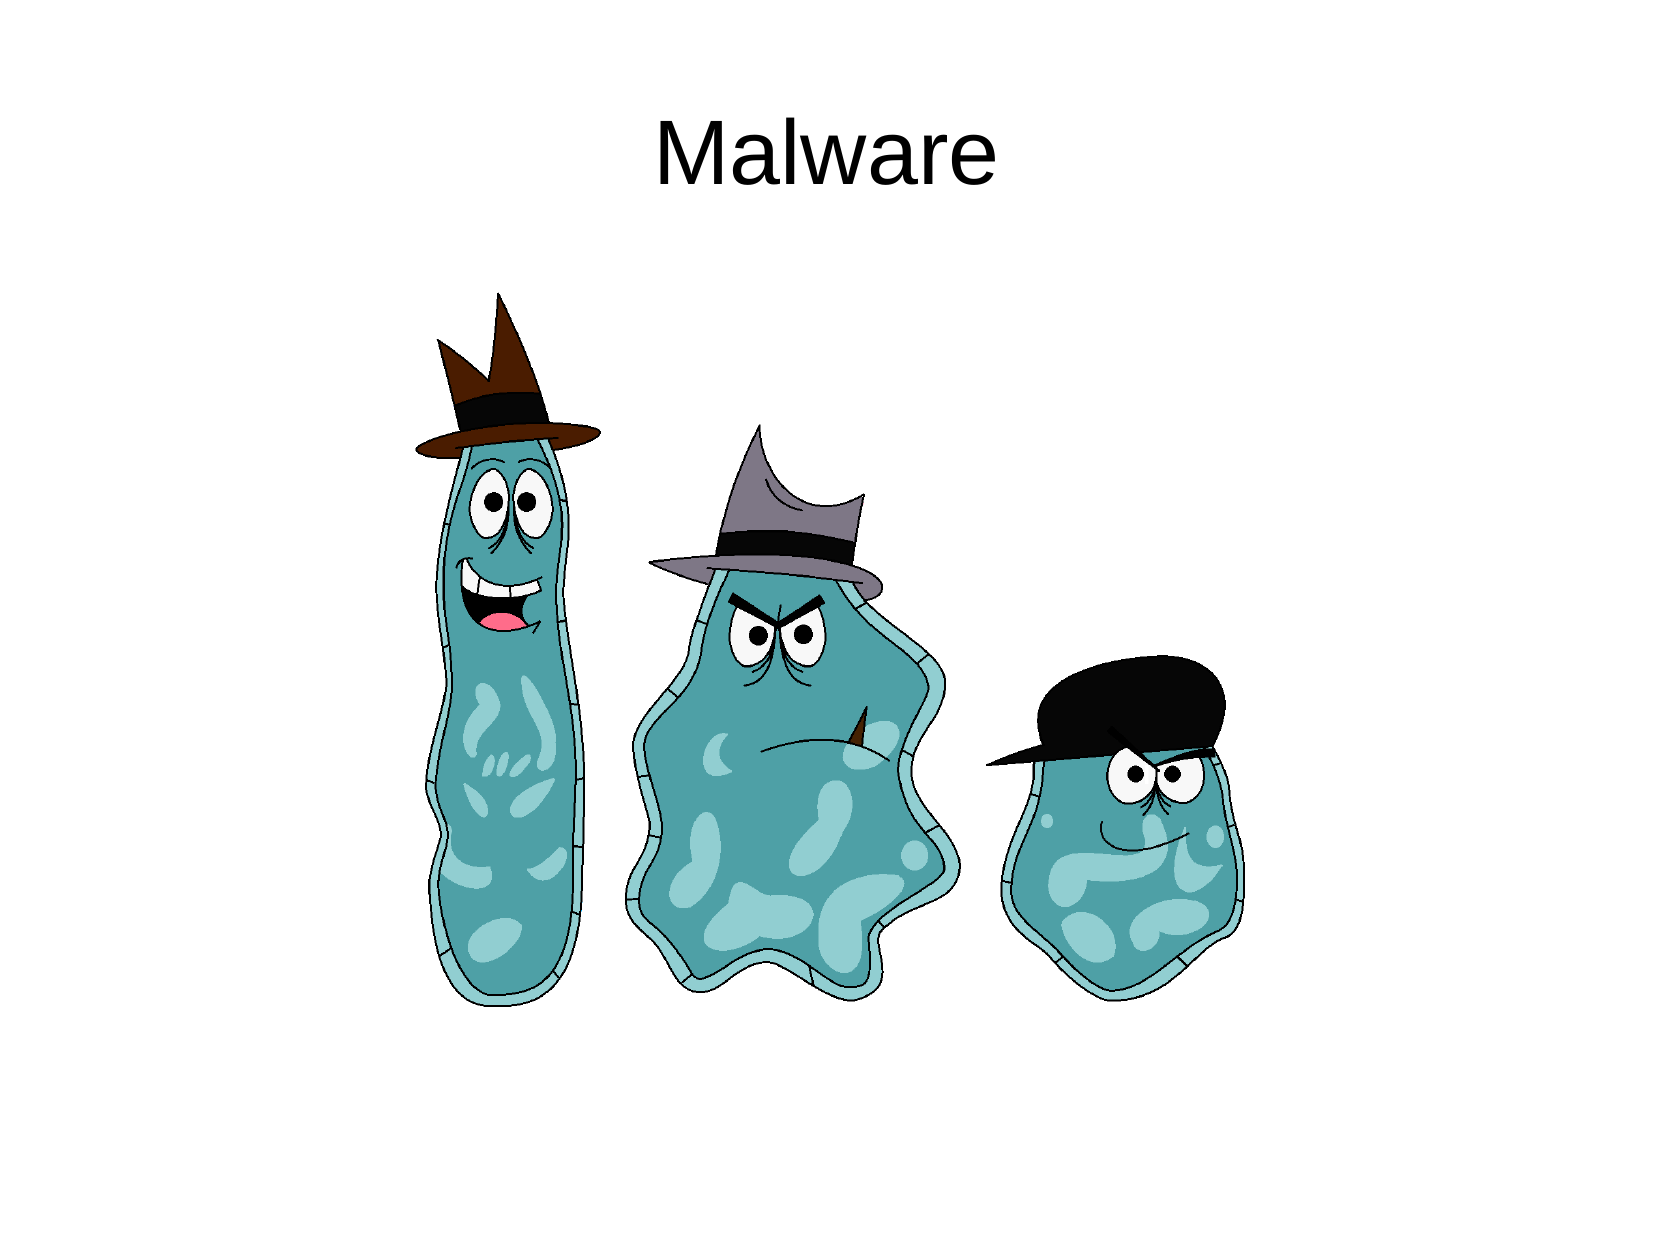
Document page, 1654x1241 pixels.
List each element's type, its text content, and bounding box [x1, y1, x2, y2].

title Malware [82, 49, 1571, 257]
picture [400, 290, 1254, 1010]
